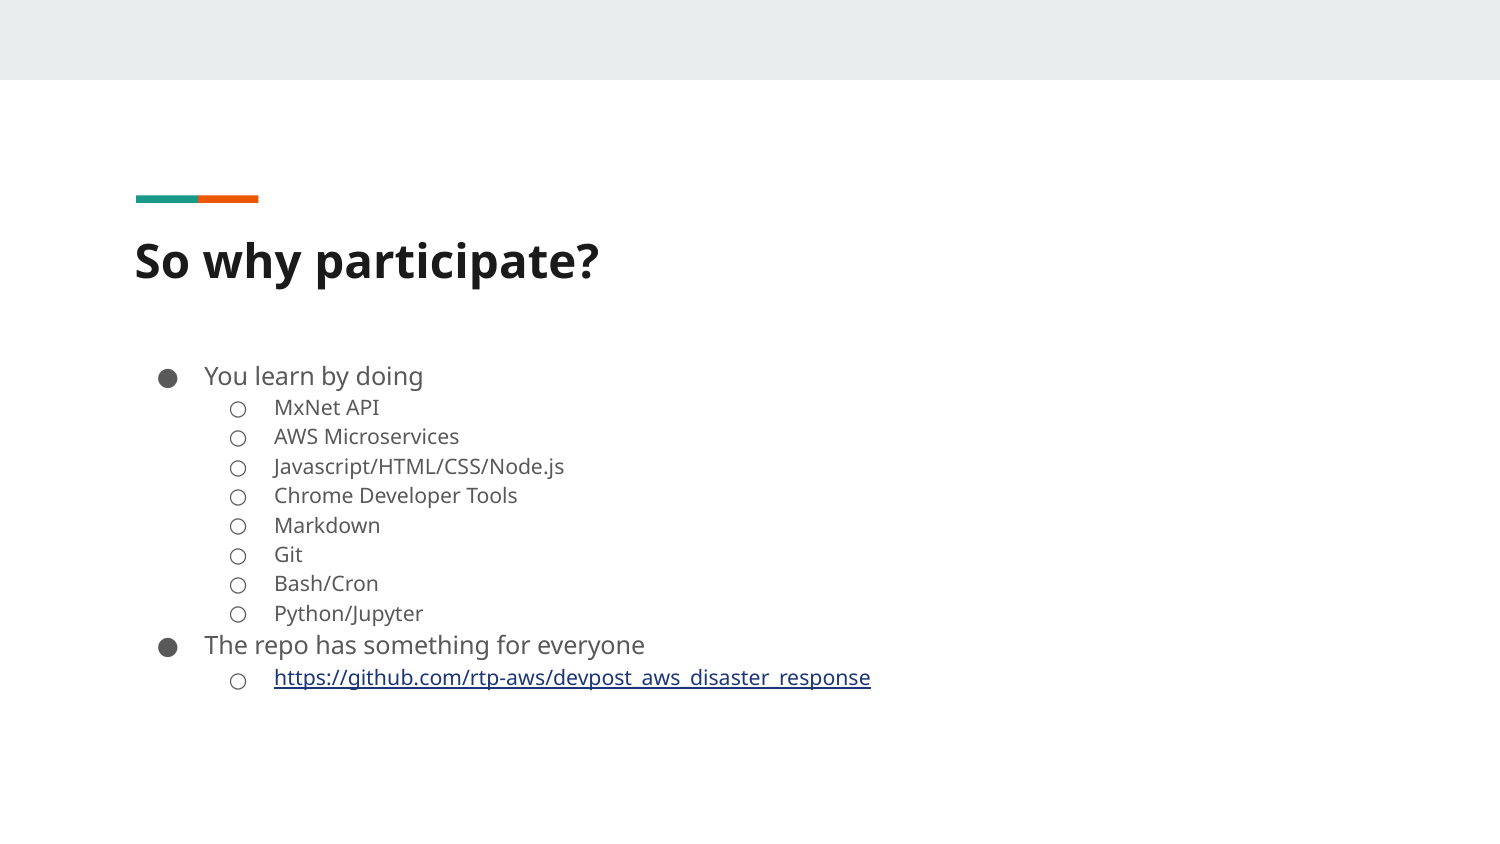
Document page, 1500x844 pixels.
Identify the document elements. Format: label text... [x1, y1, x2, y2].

title So why participate? [119, 216, 1381, 305]
list You learn by doing MxNet API AWS Microservices Javascript/HTML/CSS/Node.js Chrome Developer Tools Markdown Git Bash/Cron Python/Jupyter The repo has something for everyone https://github.com/rtp-aws/devpost_aws_disaster_response [119, 341, 1381, 712]
